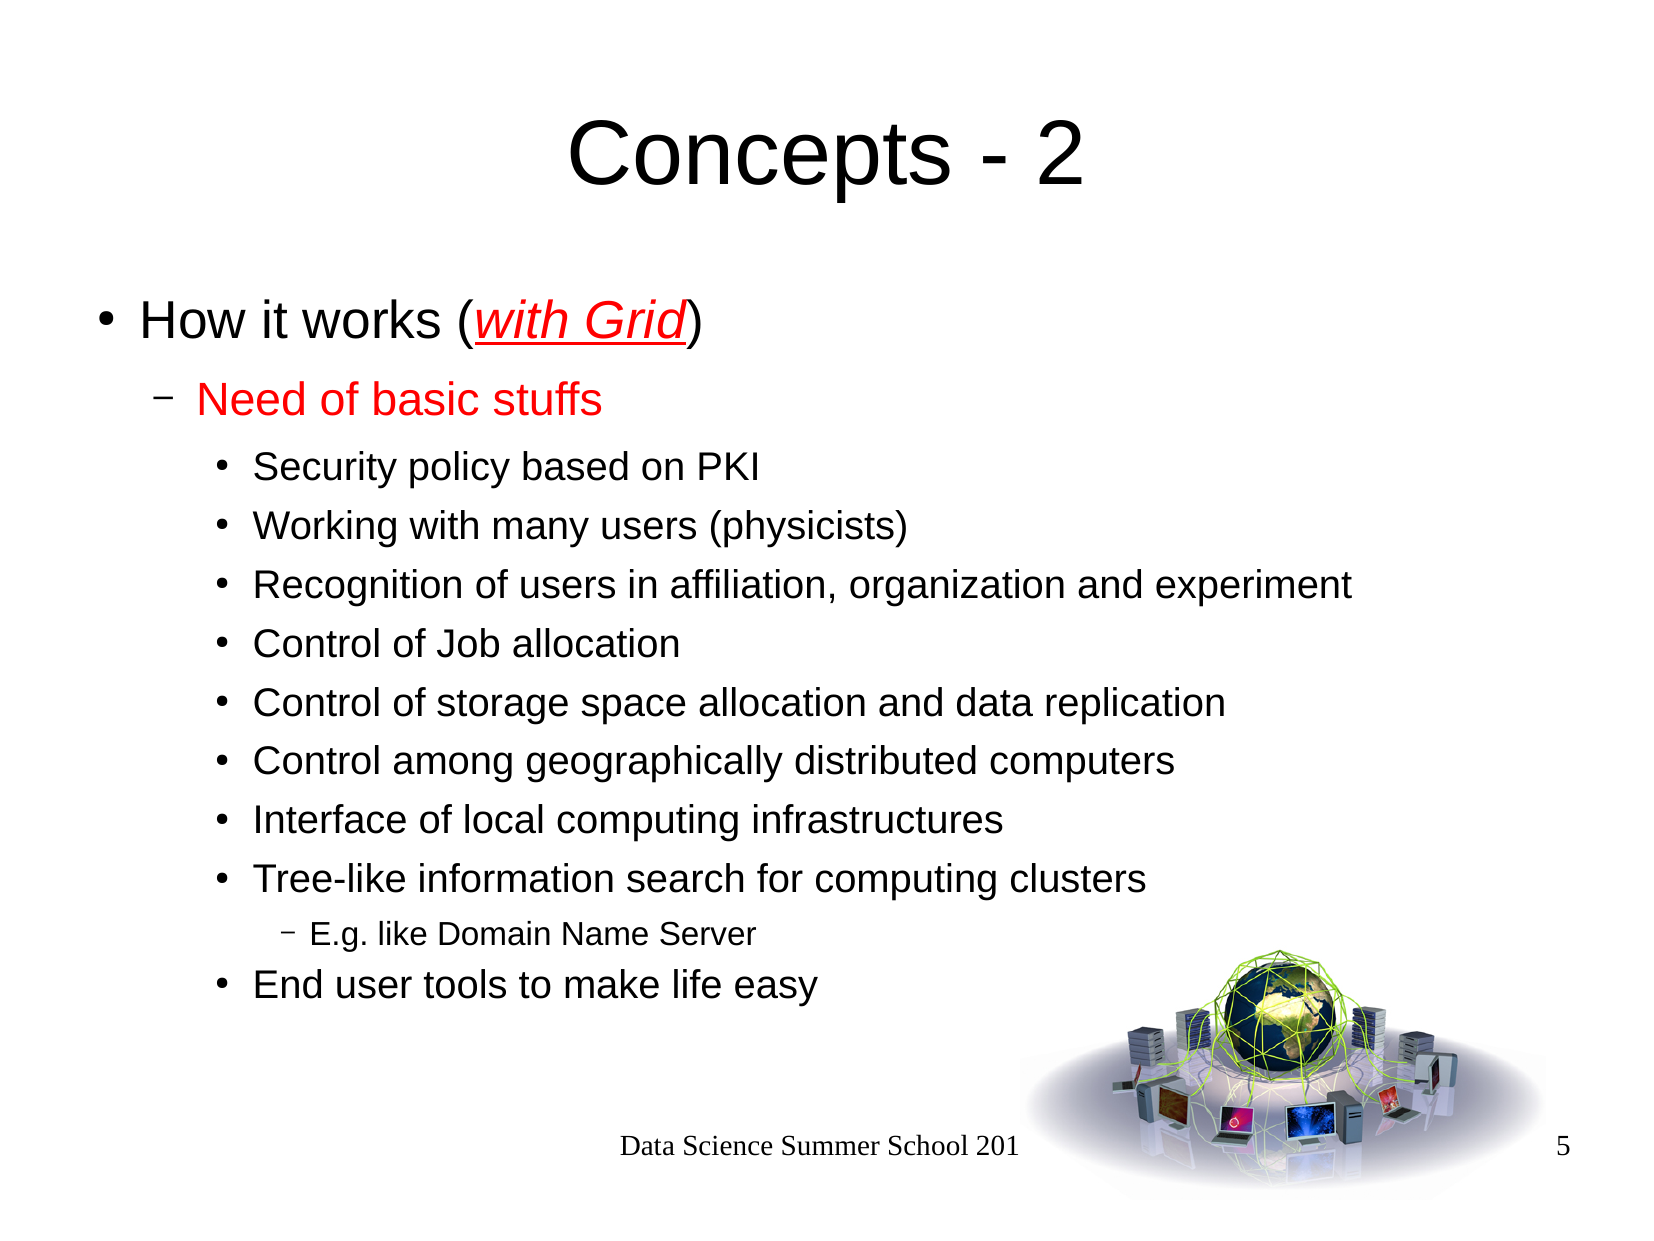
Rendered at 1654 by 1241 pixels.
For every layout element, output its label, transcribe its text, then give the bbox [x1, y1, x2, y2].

picture [1020, 944, 1546, 1201]
list How it works (with Grid) Need of basic stuffs Security policy based on PKI Working with many users (physicists) Recognition of users in affiliation, organization and experiment Control of Job allocation Control of storage space allocation and data replication Control among geographically distributed computers Interface of local computing infrastructures Tree-like information search for computing clusters E.g. like Domain Name Server End user tools to make life easy [82, 290, 1571, 1010]
title Concepts - 2 [82, 49, 1571, 257]
